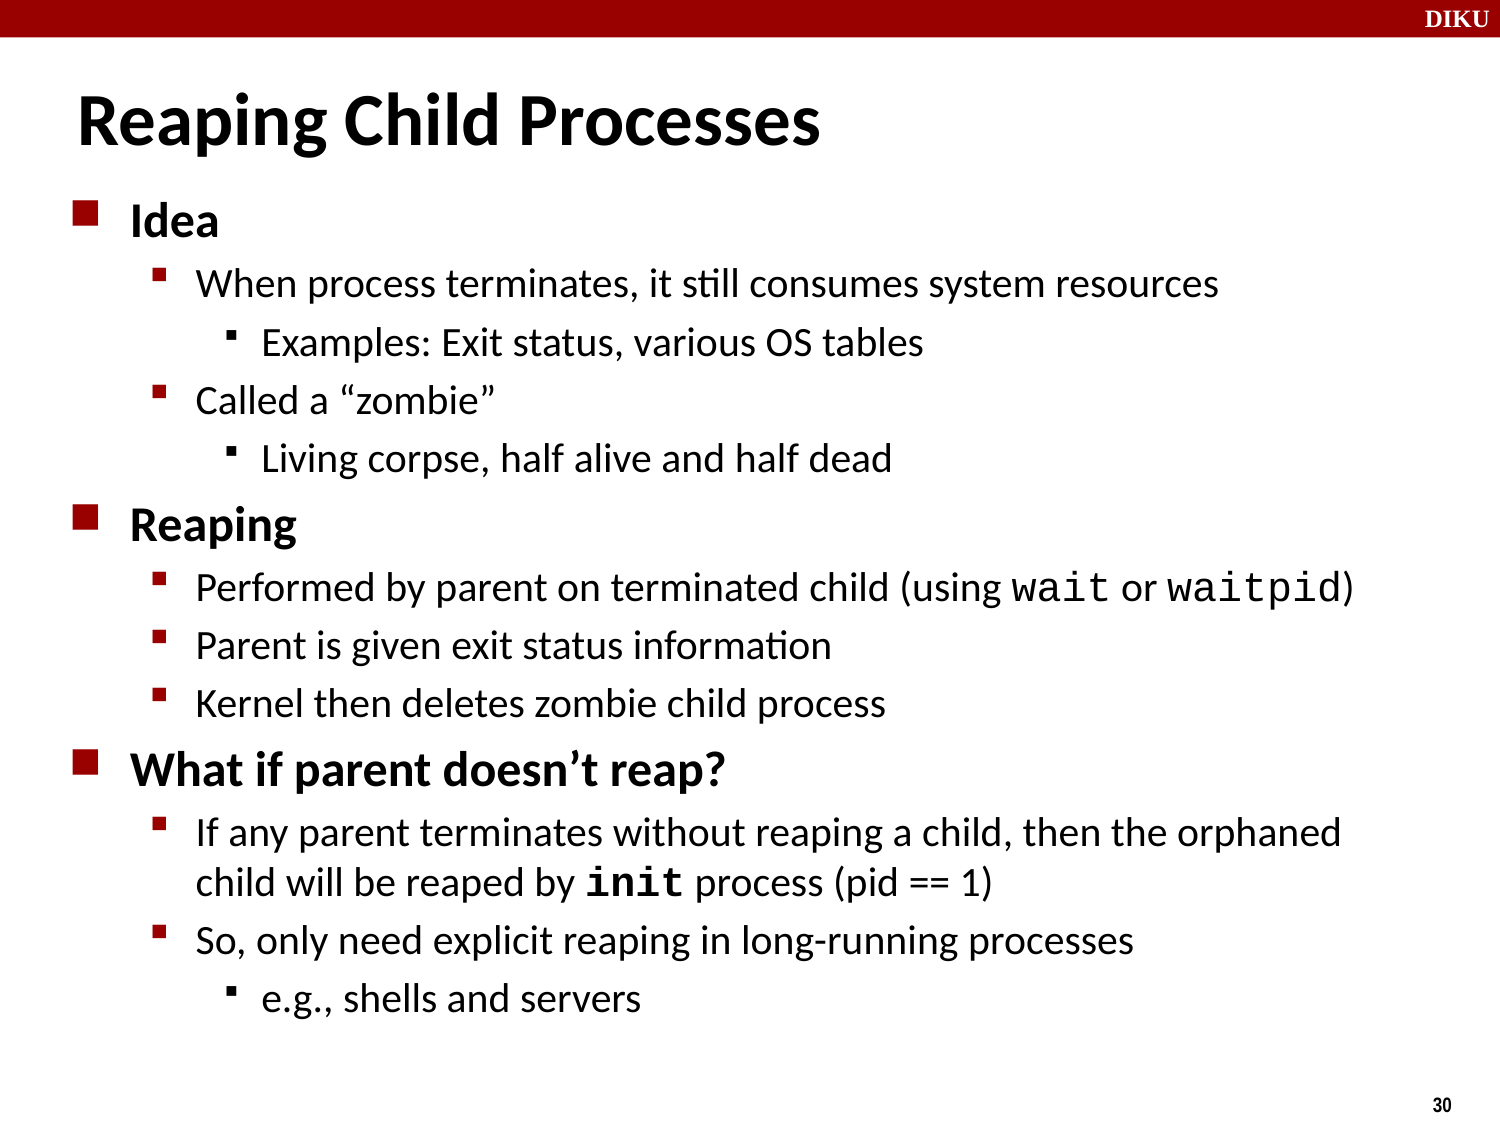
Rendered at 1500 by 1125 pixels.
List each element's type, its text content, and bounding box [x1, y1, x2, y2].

text_box Idea When process terminates, it still consumes system resources Examples: Exit status, various OS tables Called a “zombie” Living corpse, half alive and half dead Reaping Performed by parent on terminated child (using wait or waitpid) Parent is given exit status information Kernel then deletes zombie child process What if parent doesn’t reap? If any parent terminates without reaping a child, then the orphaned child will be reaped by init process (pid == 1) So, only need explicit reaping in long-running processes e.g., shells and servers [58, 180, 1422, 1075]
text_box Reaping Child Processes [62, 68, 1211, 163]
